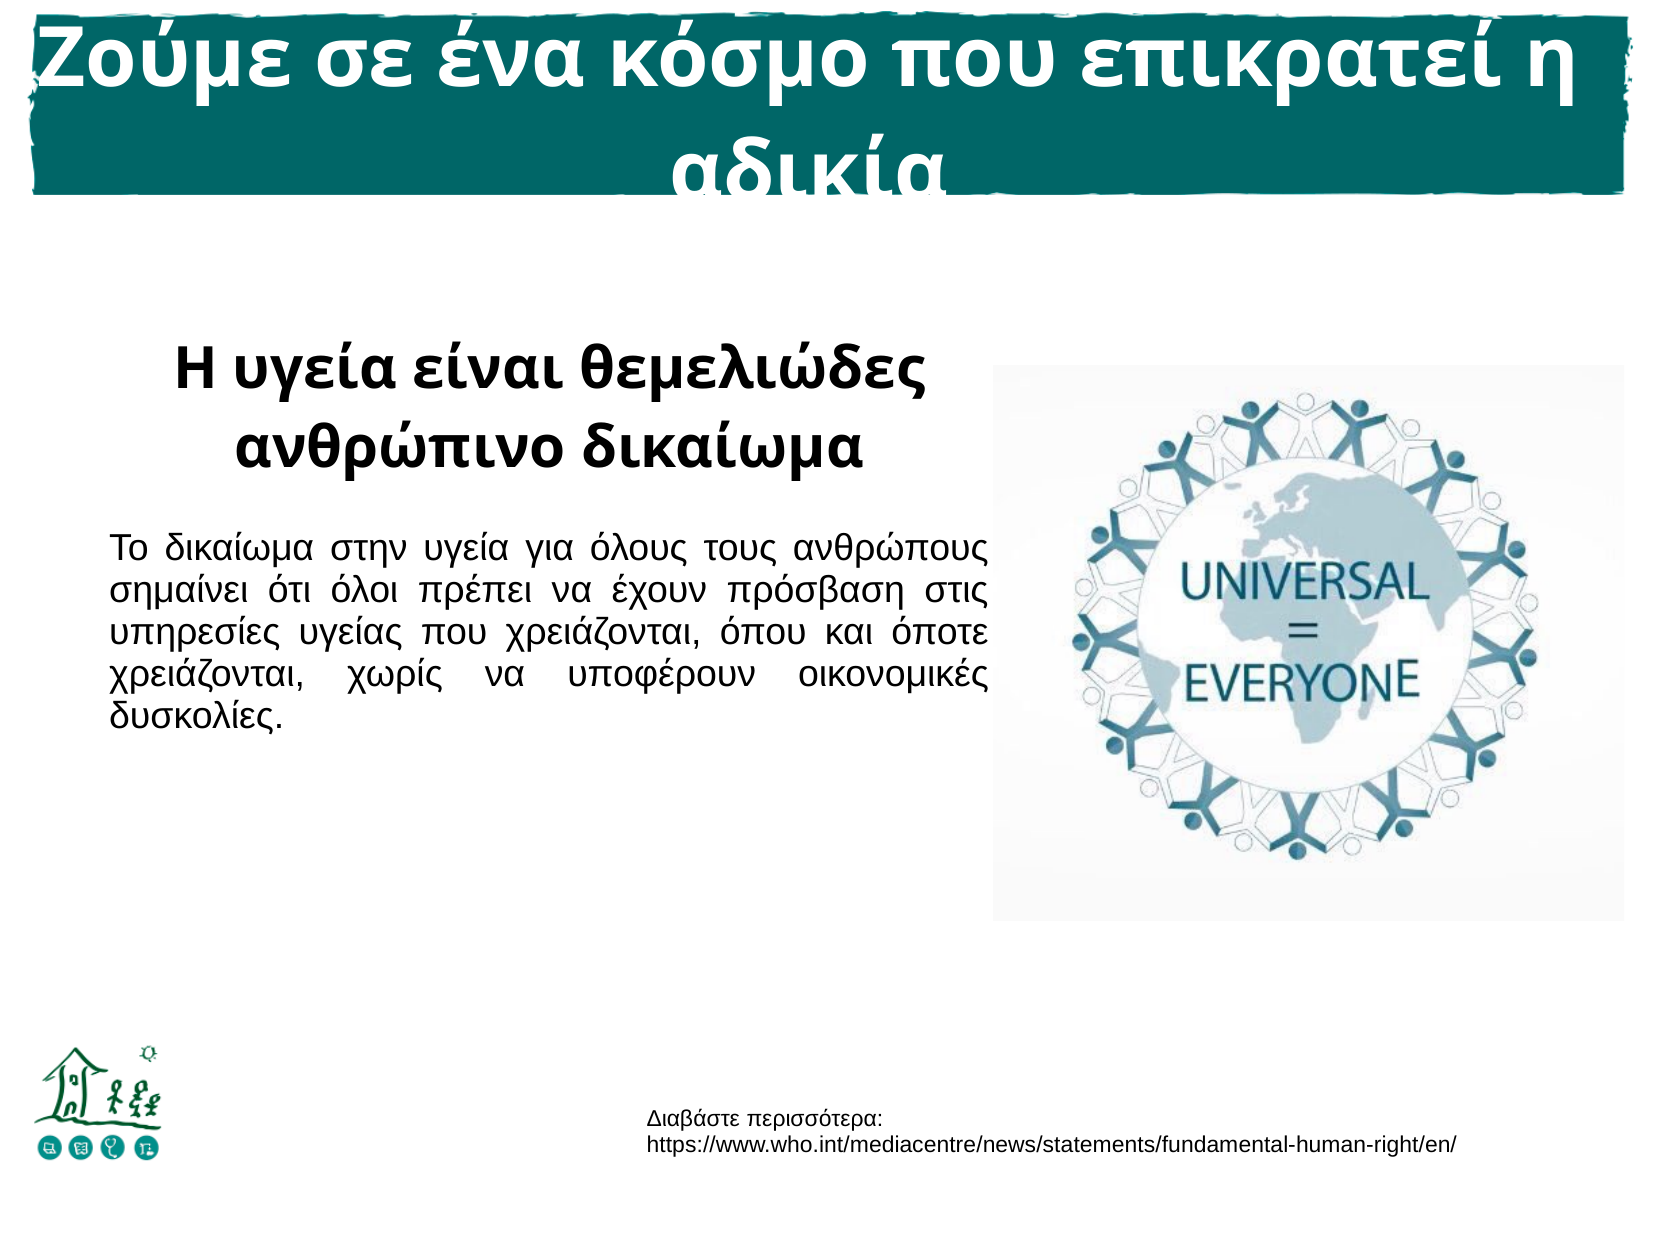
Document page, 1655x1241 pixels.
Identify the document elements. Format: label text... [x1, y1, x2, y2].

title Ζούμε σε ένα κόσμο που επικρατεί η αδικία [35, 17, 1583, 205]
text_box Διαβάστε περισσότερα: https://www.who.int/mediacentre/news/statements/fundamental-human-right/en/ [631, 1098, 1625, 1165]
text_box Η υγεία είναι θεμελιώδες ανθρώπινο δικαίωμα Το δικαίωμα στην υγεία για όλους τους ανθρώπους σημαίνει ότι όλοι πρέπει να έχουν πρόσβαση στις υπηρεσίες υγείας που χρειάζονται, όπου και όποτε χρειάζονται, χωρίς να υποφέρουν οικονομικές δυσκολίες. [94, 318, 1004, 717]
picture [0, 0, 1654, 1211]
